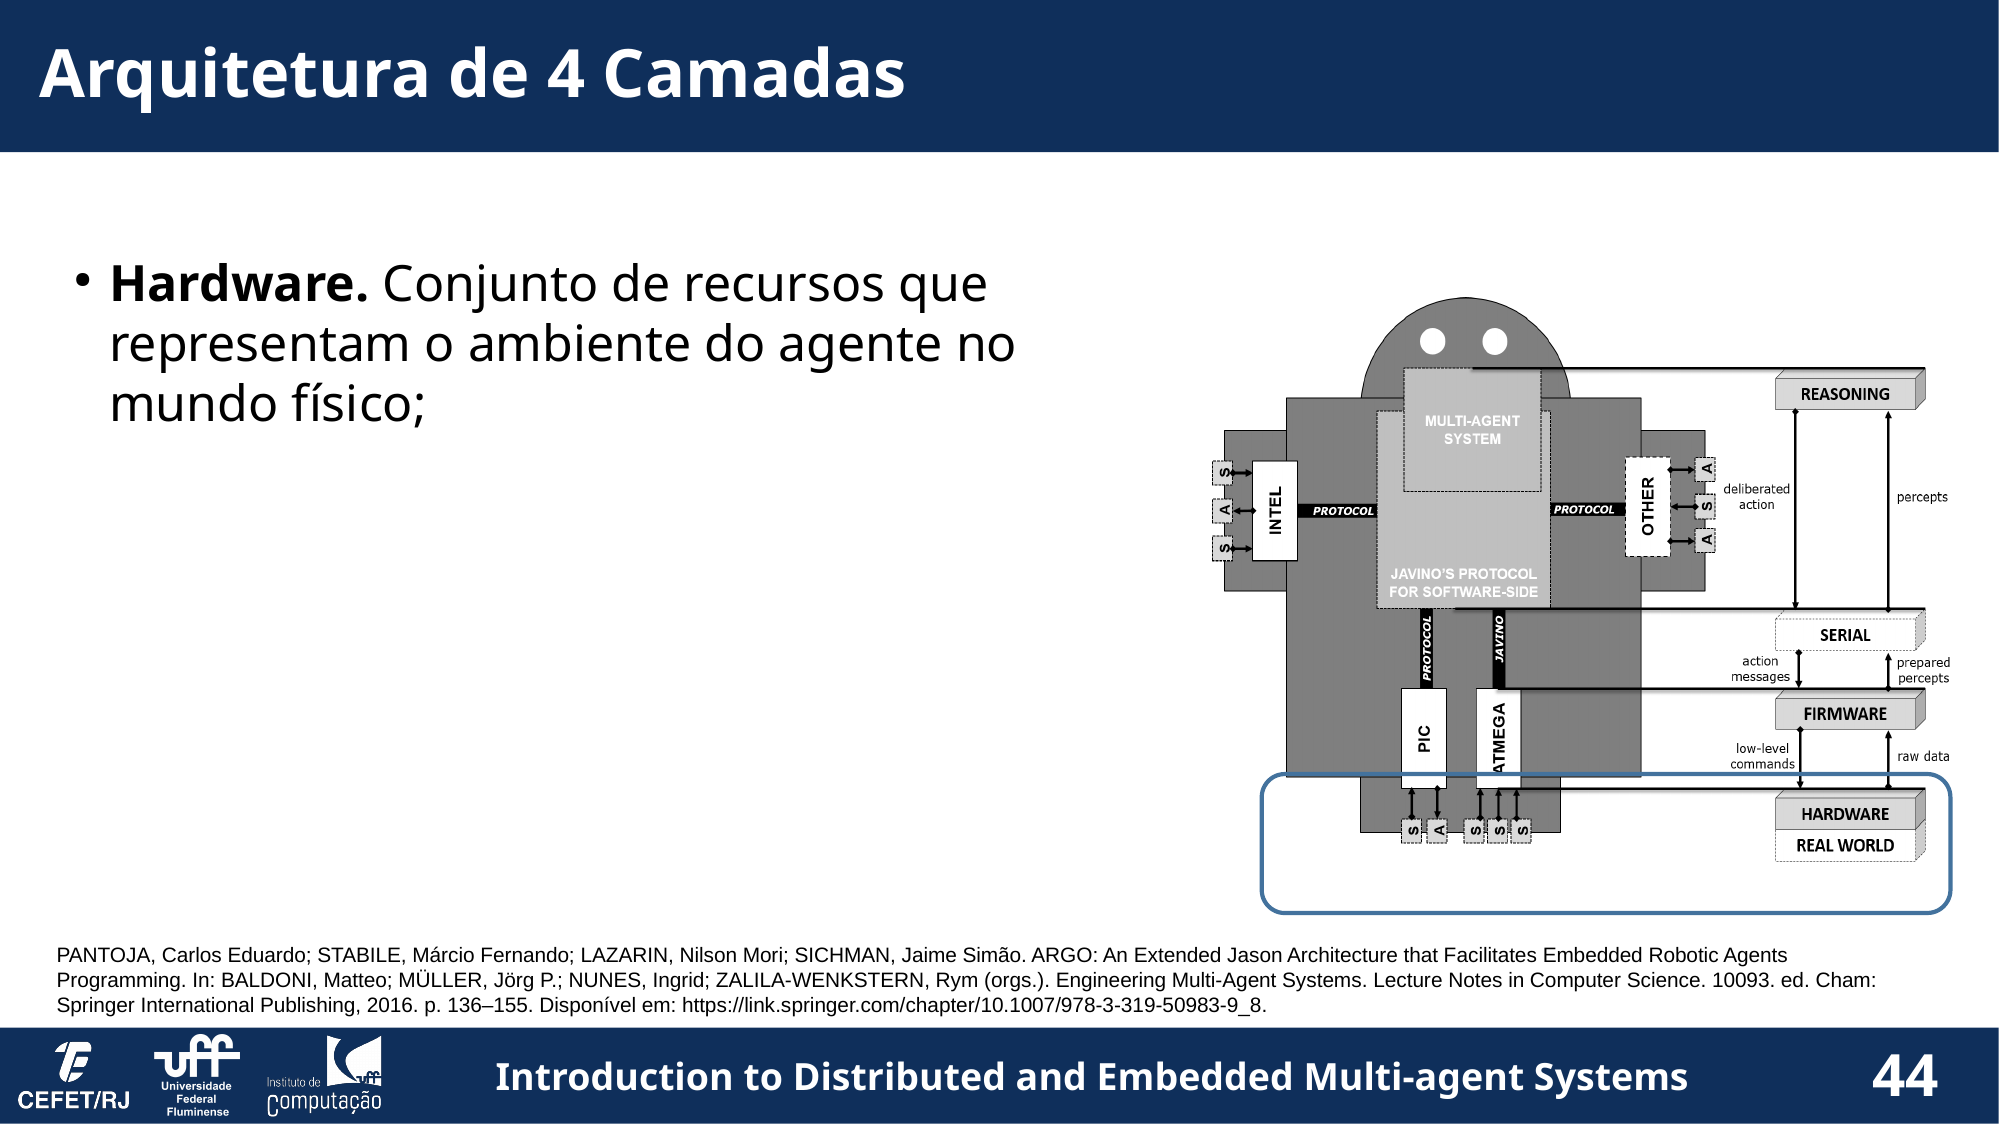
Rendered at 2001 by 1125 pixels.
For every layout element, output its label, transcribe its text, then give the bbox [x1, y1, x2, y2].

text_box Arquitetura de 4 Camadas [25, 23, 1998, 116]
picture [1264, 777, 1948, 868]
picture [18, 1021, 129, 1125]
picture [153, 1033, 241, 1121]
picture [1211, 297, 1967, 868]
picture [265, 1033, 383, 1117]
text_box PANTOJA, Carlos Eduardo; STABILE, Márcio Fernando; LAZARIN, Nilson Mori; SICHMAN, Jaime Simão. ARGO: An Extended Jason Architecture that Facilitates Embedded Robotic Agents Programming. In: BALDONI, Matteo; MÜLLER, Jörg P.; NUNES, Ingrid; ZALILA-WENKSTERN, Rym (orgs.). Engineering Multi-Agent Systems. Lecture Notes in Computer Science. 10093. ed. Cham: Springer International Publishing, 2016. p. 136–155. Disponível em: https://link.springer.com/chapter/10.1007/978-3-319-50983-9_8. [41, 934, 1937, 1025]
text_box Hardware. Conjunto de recursos que representam o ambiente do agente no mundo físico; [59, 243, 1170, 439]
